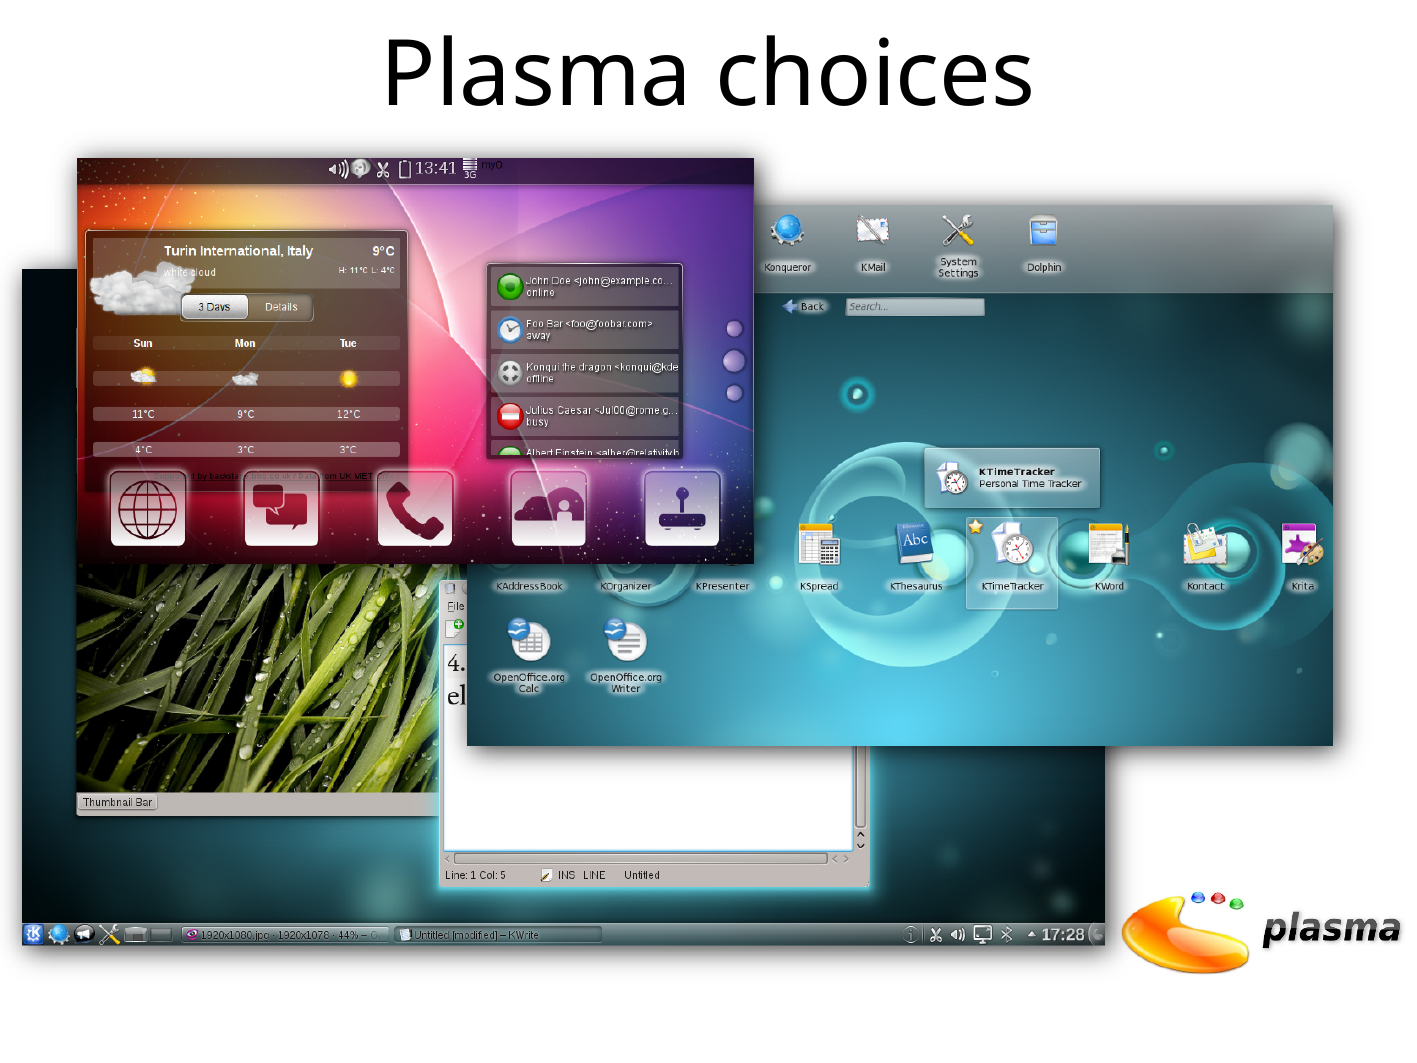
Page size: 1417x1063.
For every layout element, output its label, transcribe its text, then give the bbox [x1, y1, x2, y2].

text_box Plasma choices [0, 0, 1417, 144]
picture [0, 144, 1417, 984]
